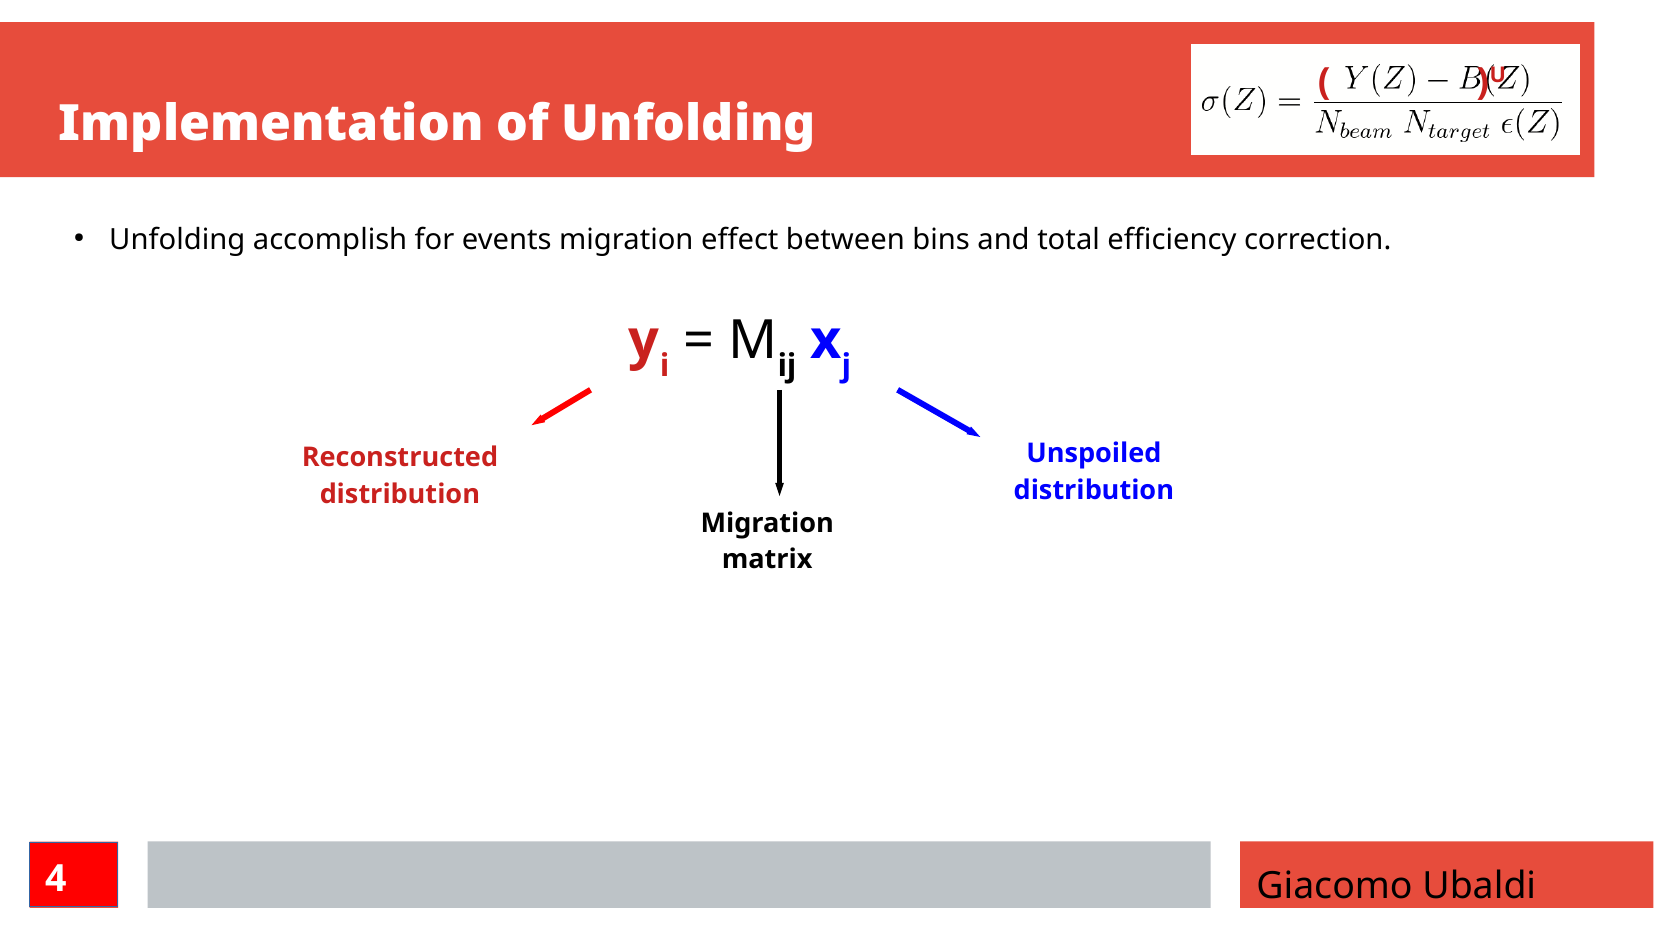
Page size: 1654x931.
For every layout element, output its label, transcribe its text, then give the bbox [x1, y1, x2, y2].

text_box yi = Mij xj [614, 293, 1075, 460]
text_box [1191, 44, 1580, 155]
text_box Migration matrix [685, 496, 863, 574]
text_box Unfolding accomplish for events migration effect between bins and total efficiency correction. [59, 211, 1619, 294]
picture [1201, 64, 1562, 142]
text_box Giacomo Ubaldi [1241, 850, 1568, 910]
title Implementation of Unfolding [59, 44, 1595, 156]
text_box ( )U [1303, 47, 1581, 106]
text_box 4 [30, 844, 86, 903]
text_box Unspoiled distribution [999, 426, 1208, 504]
text_box [29, 842, 118, 907]
text_box Reconstructed distribution [287, 430, 538, 508]
